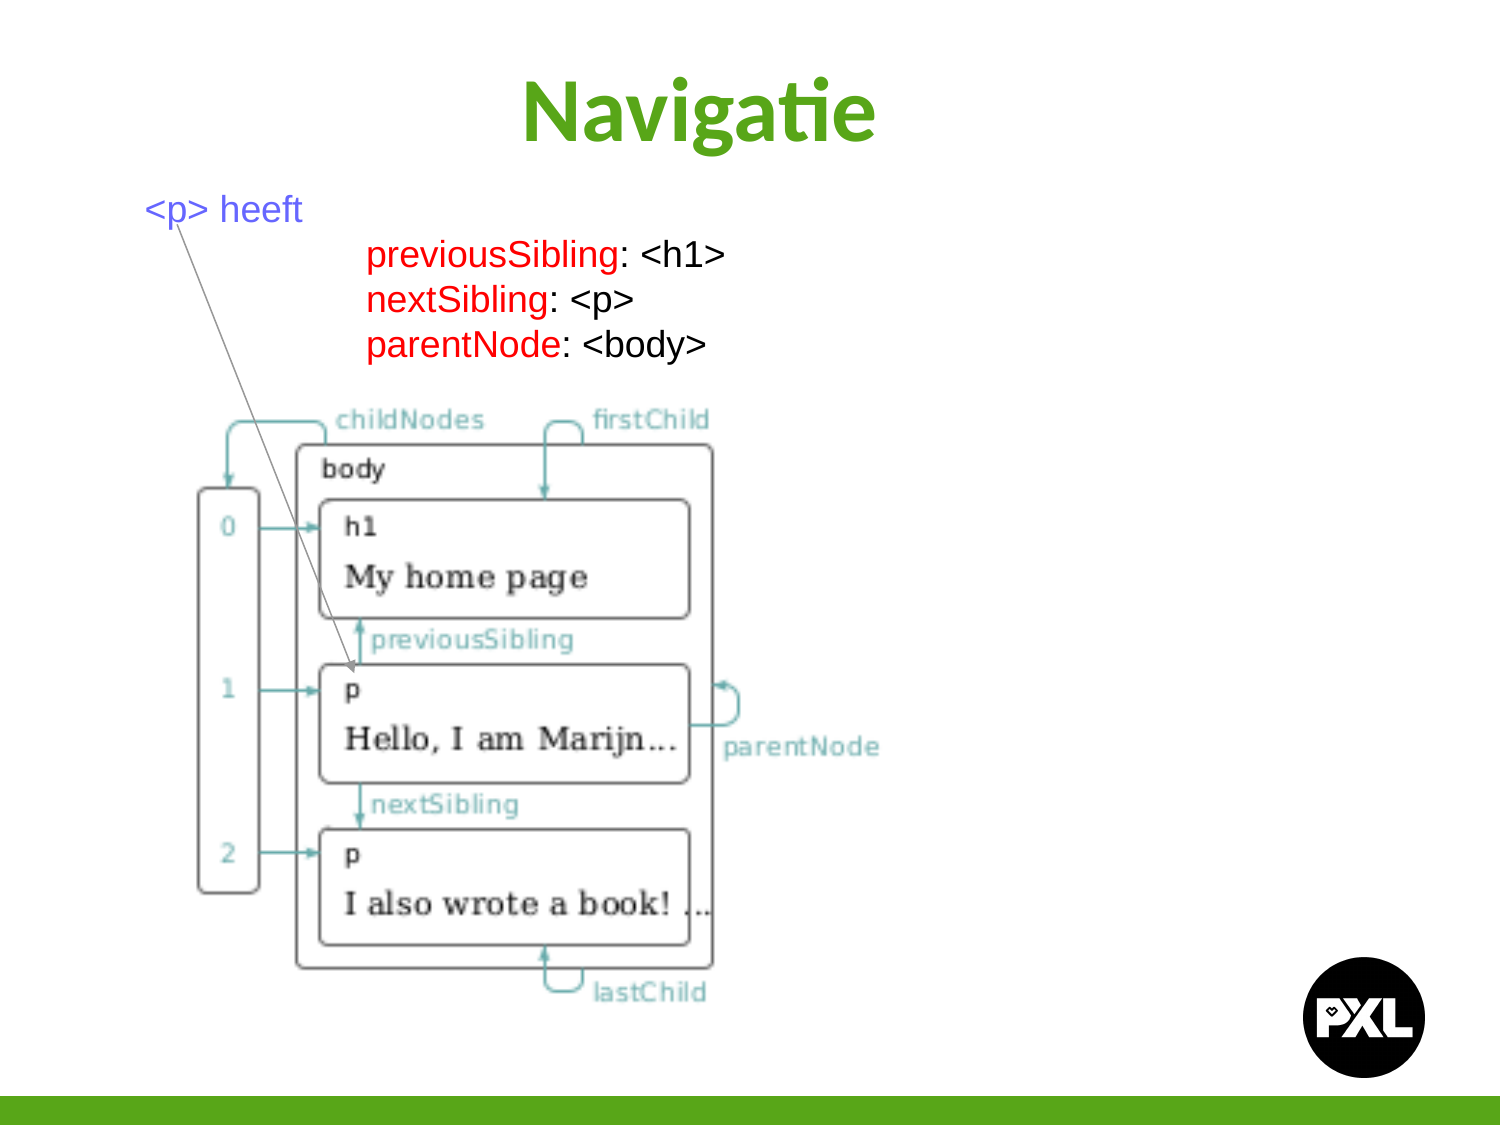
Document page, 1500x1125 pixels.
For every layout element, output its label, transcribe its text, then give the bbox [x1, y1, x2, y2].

picture [1303, 957, 1425, 1078]
text_box <p> heeft previousSibling: <h1> nextSibling: <p> parentNode: <body> [129, 177, 1158, 360]
picture [169, 369, 969, 1040]
text_box Navigatie [0, 42, 1443, 168]
